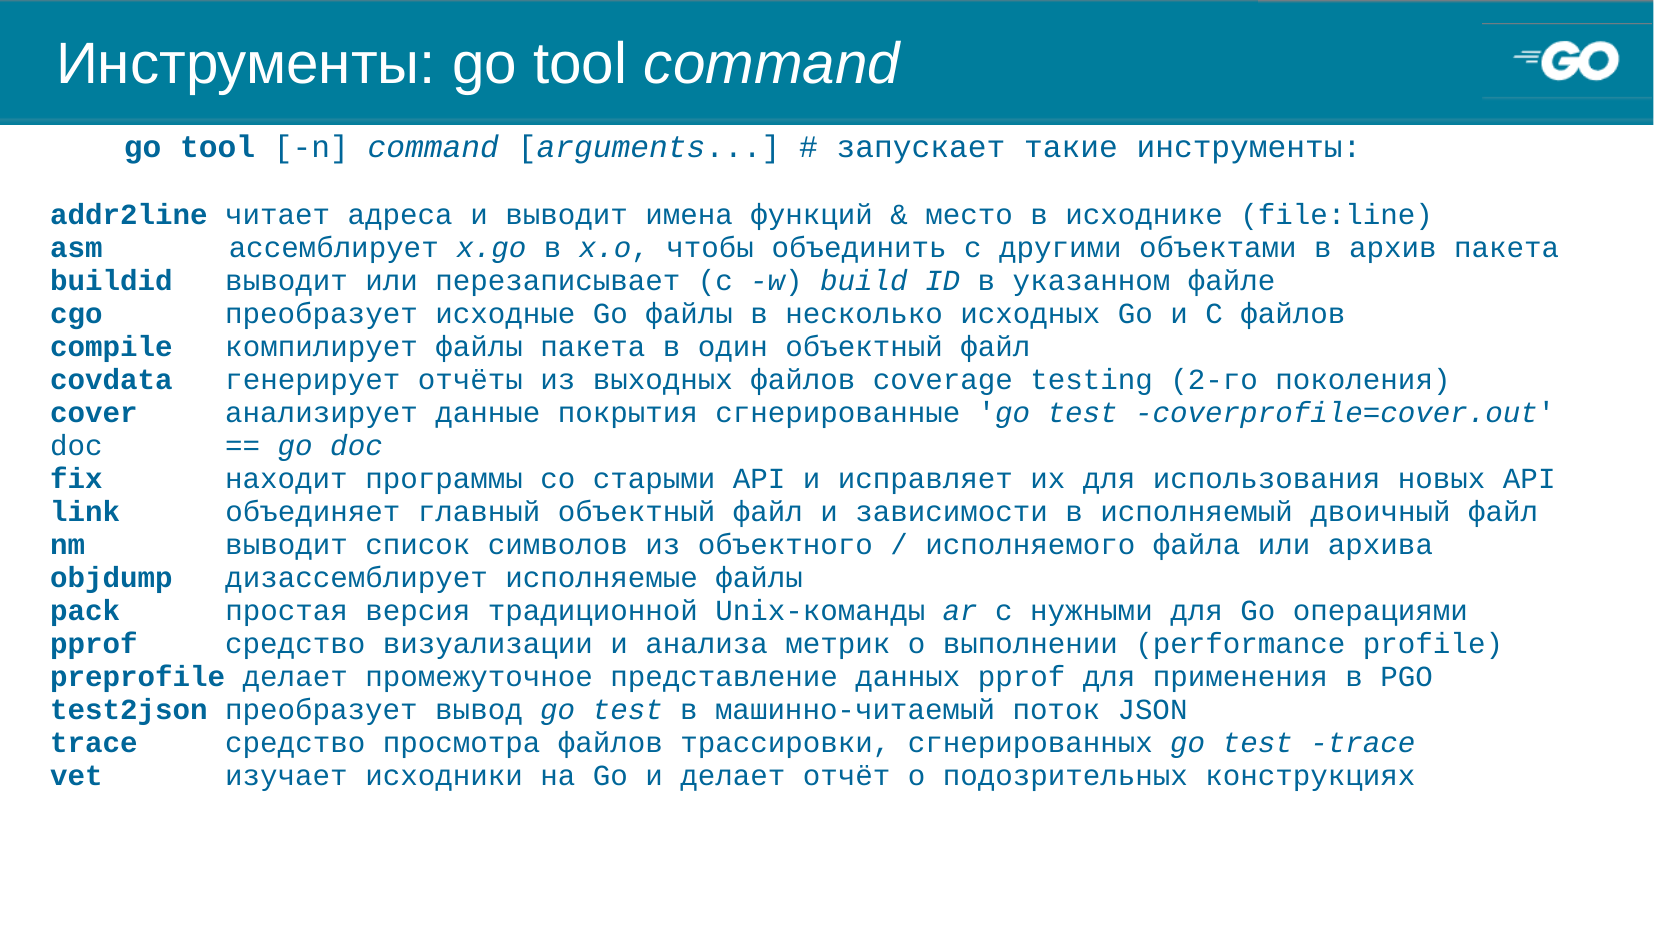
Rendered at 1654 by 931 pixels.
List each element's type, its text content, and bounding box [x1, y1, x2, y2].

text_box go tool [-n] command [arguments...] # запускает такие инструменты: addr2line читает адреса и выводит имена функций & место в исходнике (file:line) asm ассемблирует x.go в x.o, чтобы объединить с другими объектами в архив пакета buildid выводит или перезаписывает (с -w) build ID в указанном файле cgo преобразует исходные Go файлы в несколько исходных Go и C файлов compile компилирует файлы пакета в один объектный файл covdata генерирует отчёты из выходных файлов coverage testing (2-го поколения) cover анализирует данные покрытия сгнерированные 'go test -coverprofile=cover.out' doc == go doc fix находит программы со старыми API и исправляет их для использования новых API link объединяет главный объектный файл и зависимости в исполняемый двоичный файл nm выводит список символов из объектного / исполняемого файла или архива objdump дизассемблирует исполняемые файлы pack простая версия традиционной Unix-команды ar с нужными для Go операциями pprof средство визуализации и анализа метрик о выполнении (performance profile) preprofile делает промежуточное представление данных pprof для применения в PGO test2json преобразует вывод go test в машинно-читаемый поток JSON trace средство просмотра файлов трассировки, сгнерированных go test -trace vet изучает исходники на Go и делает отчёт о подозрительных конструкциях [35, 124, 1619, 898]
picture [1542, 41, 1619, 81]
text_box Инструменты: go tool command [41, 23, 1495, 104]
